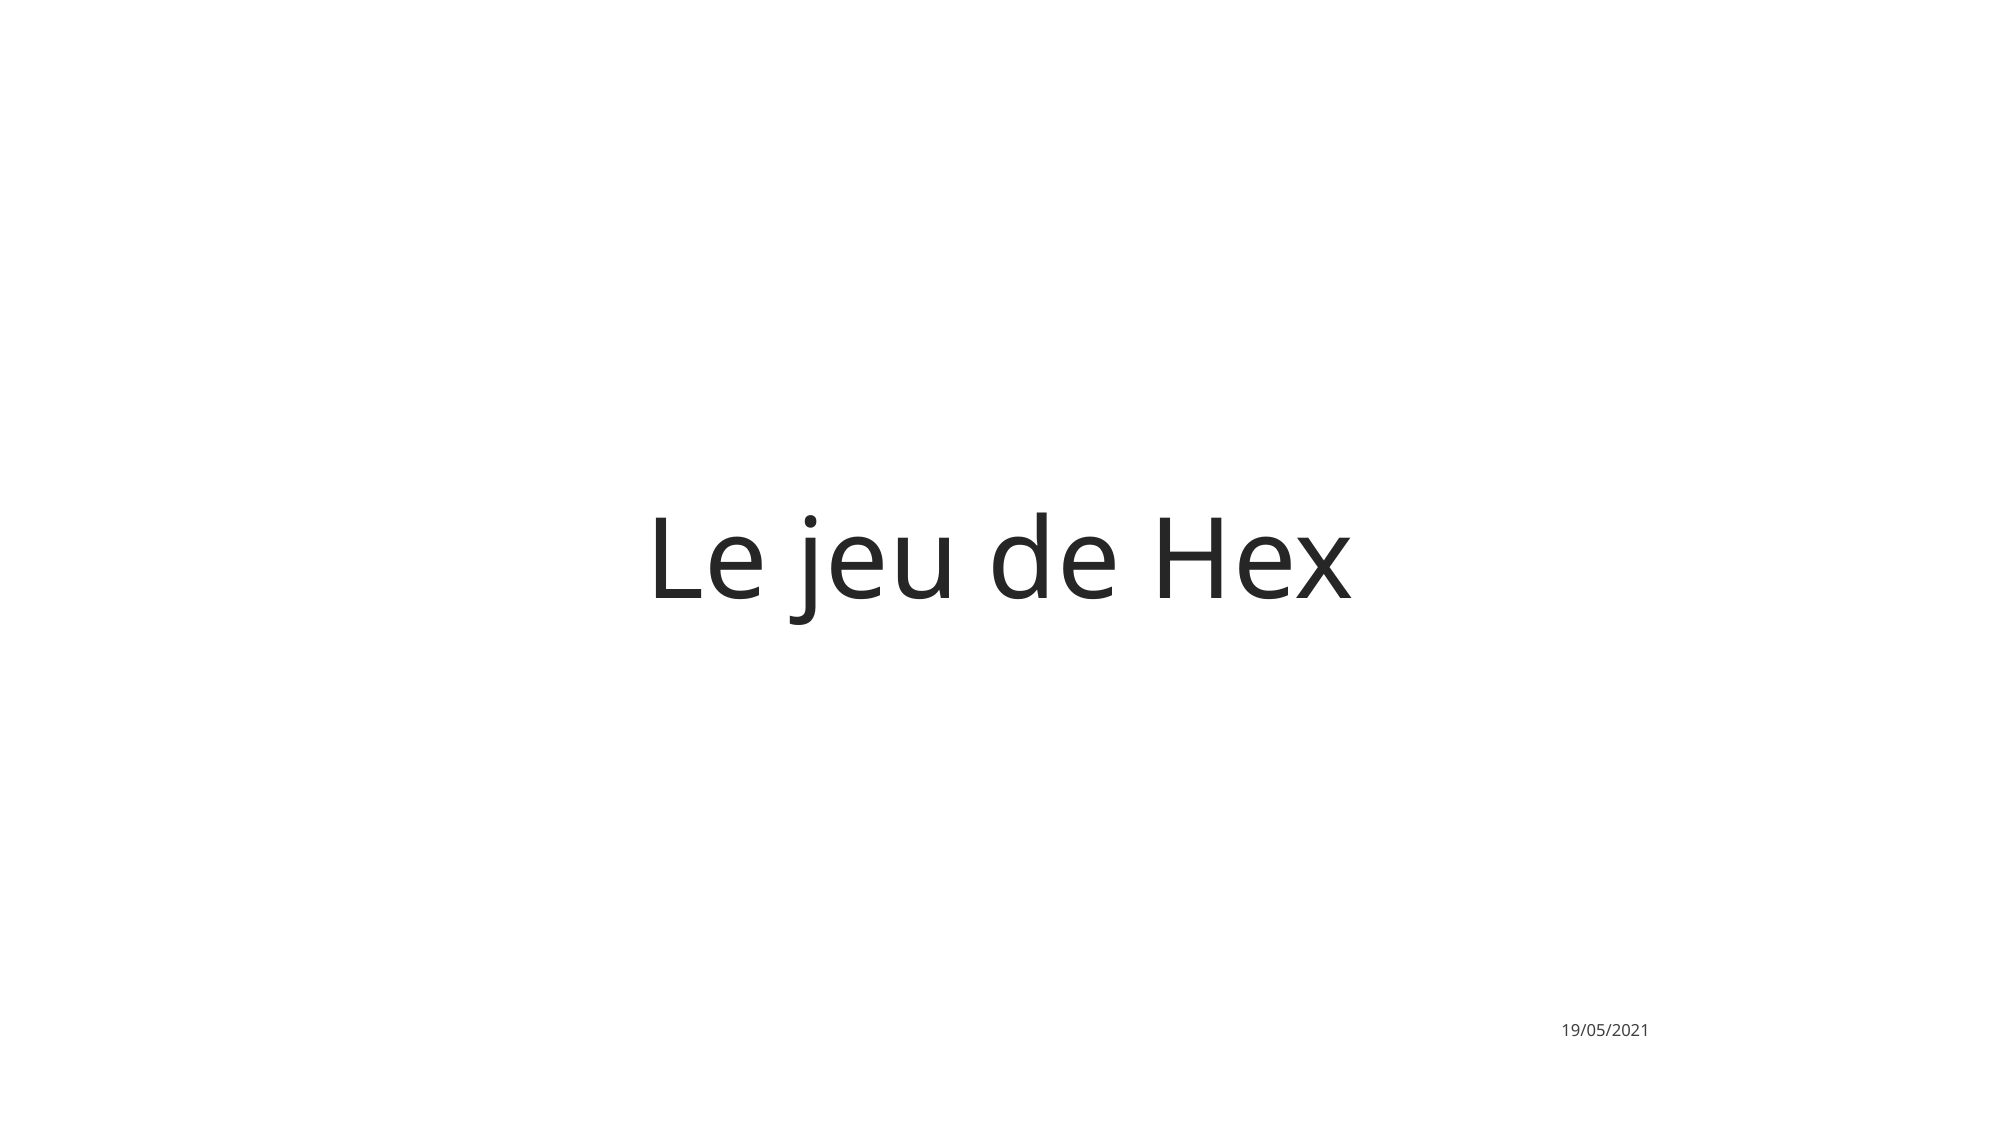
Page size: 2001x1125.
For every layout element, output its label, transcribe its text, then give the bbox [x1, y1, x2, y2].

slide_number 19/05/2021 [1190, 990, 1665, 1050]
title Le jeu de Hex [0, 417, 2000, 708]
